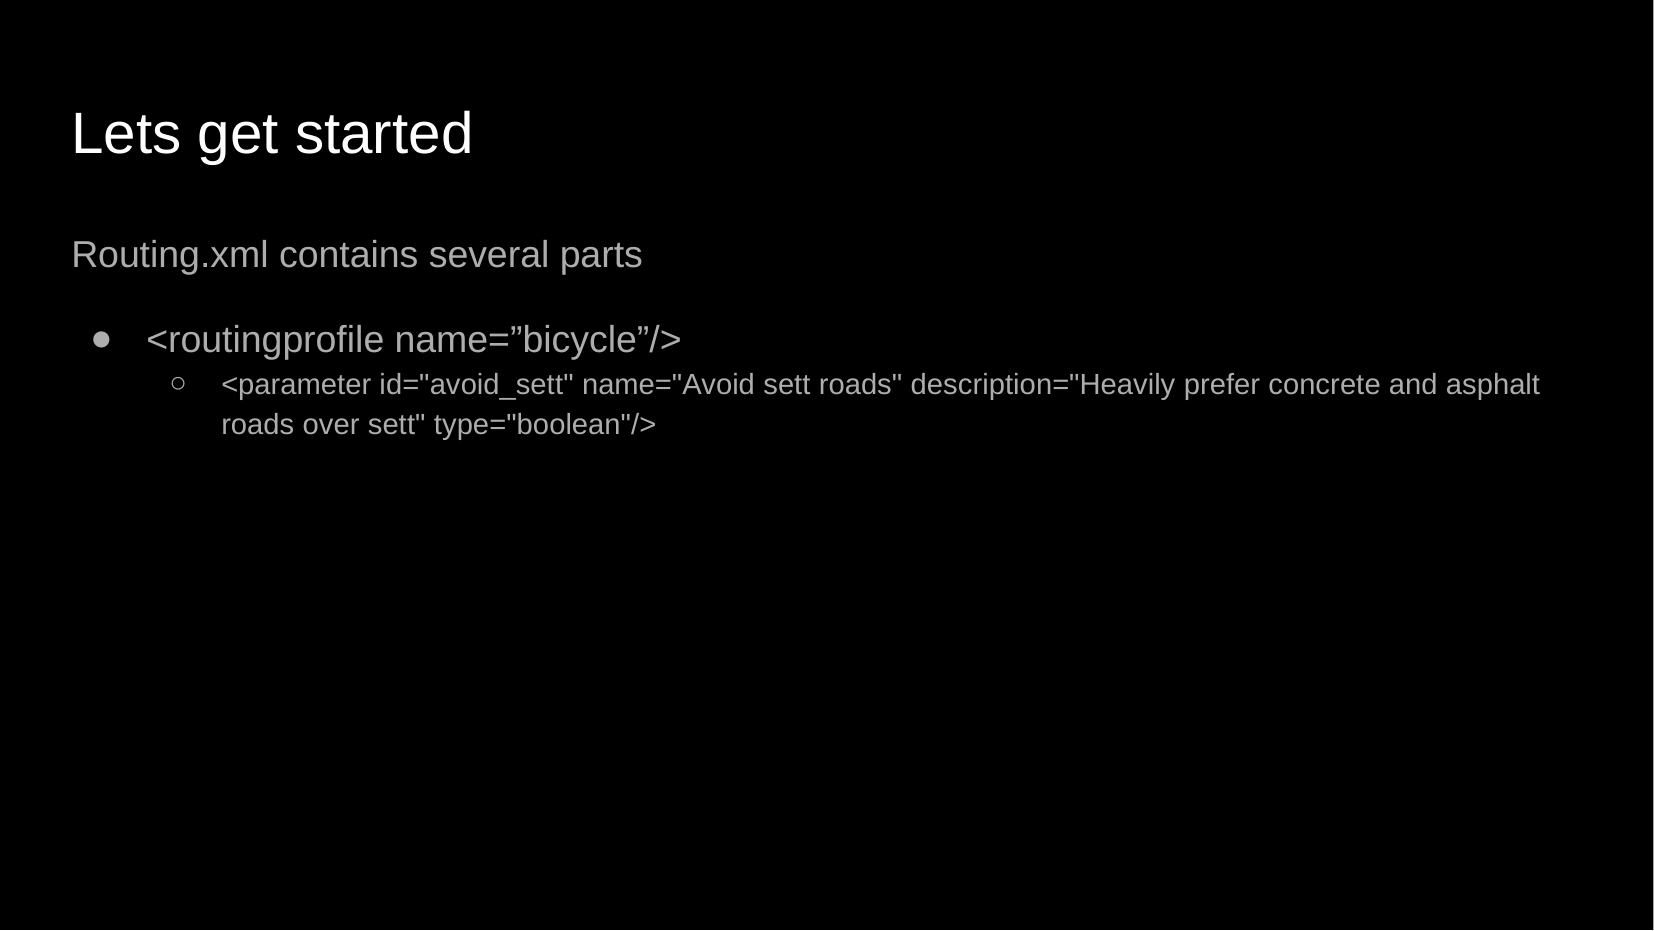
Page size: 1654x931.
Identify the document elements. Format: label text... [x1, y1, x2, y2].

title Lets get started [56, 80, 1598, 184]
list Routing.xml contains several parts <routingprofile name=”bicycle”/> <parameter id="avoid_sett" name="Avoid sett roads" description="Heavily prefer concrete and asphalt roads over sett" type="boolean"/> [56, 208, 1598, 827]
